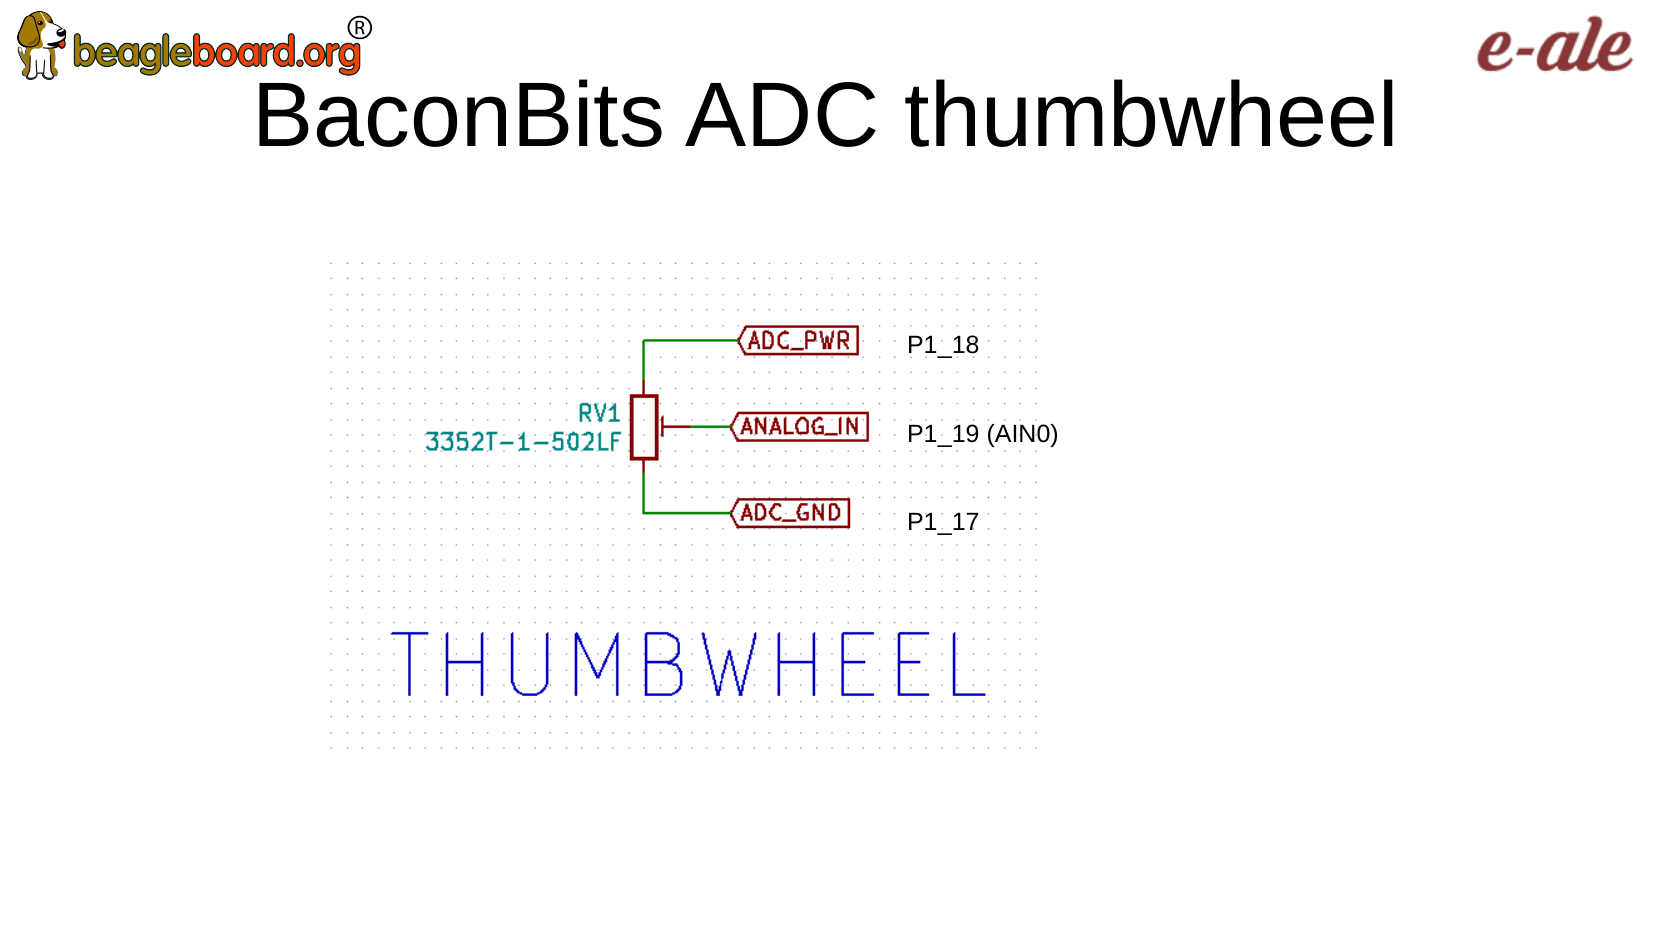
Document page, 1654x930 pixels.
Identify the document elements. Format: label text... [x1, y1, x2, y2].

picture [325, 252, 1041, 758]
picture [1475, 14, 1636, 74]
text_box P1_18 [892, 323, 995, 367]
title BaconBits ADC thumbwheel [82, 37, 1571, 193]
picture [17, 11, 372, 80]
text_box P1_19 (AIN0) [892, 412, 1131, 474]
text_box P1_17 [892, 500, 995, 544]
